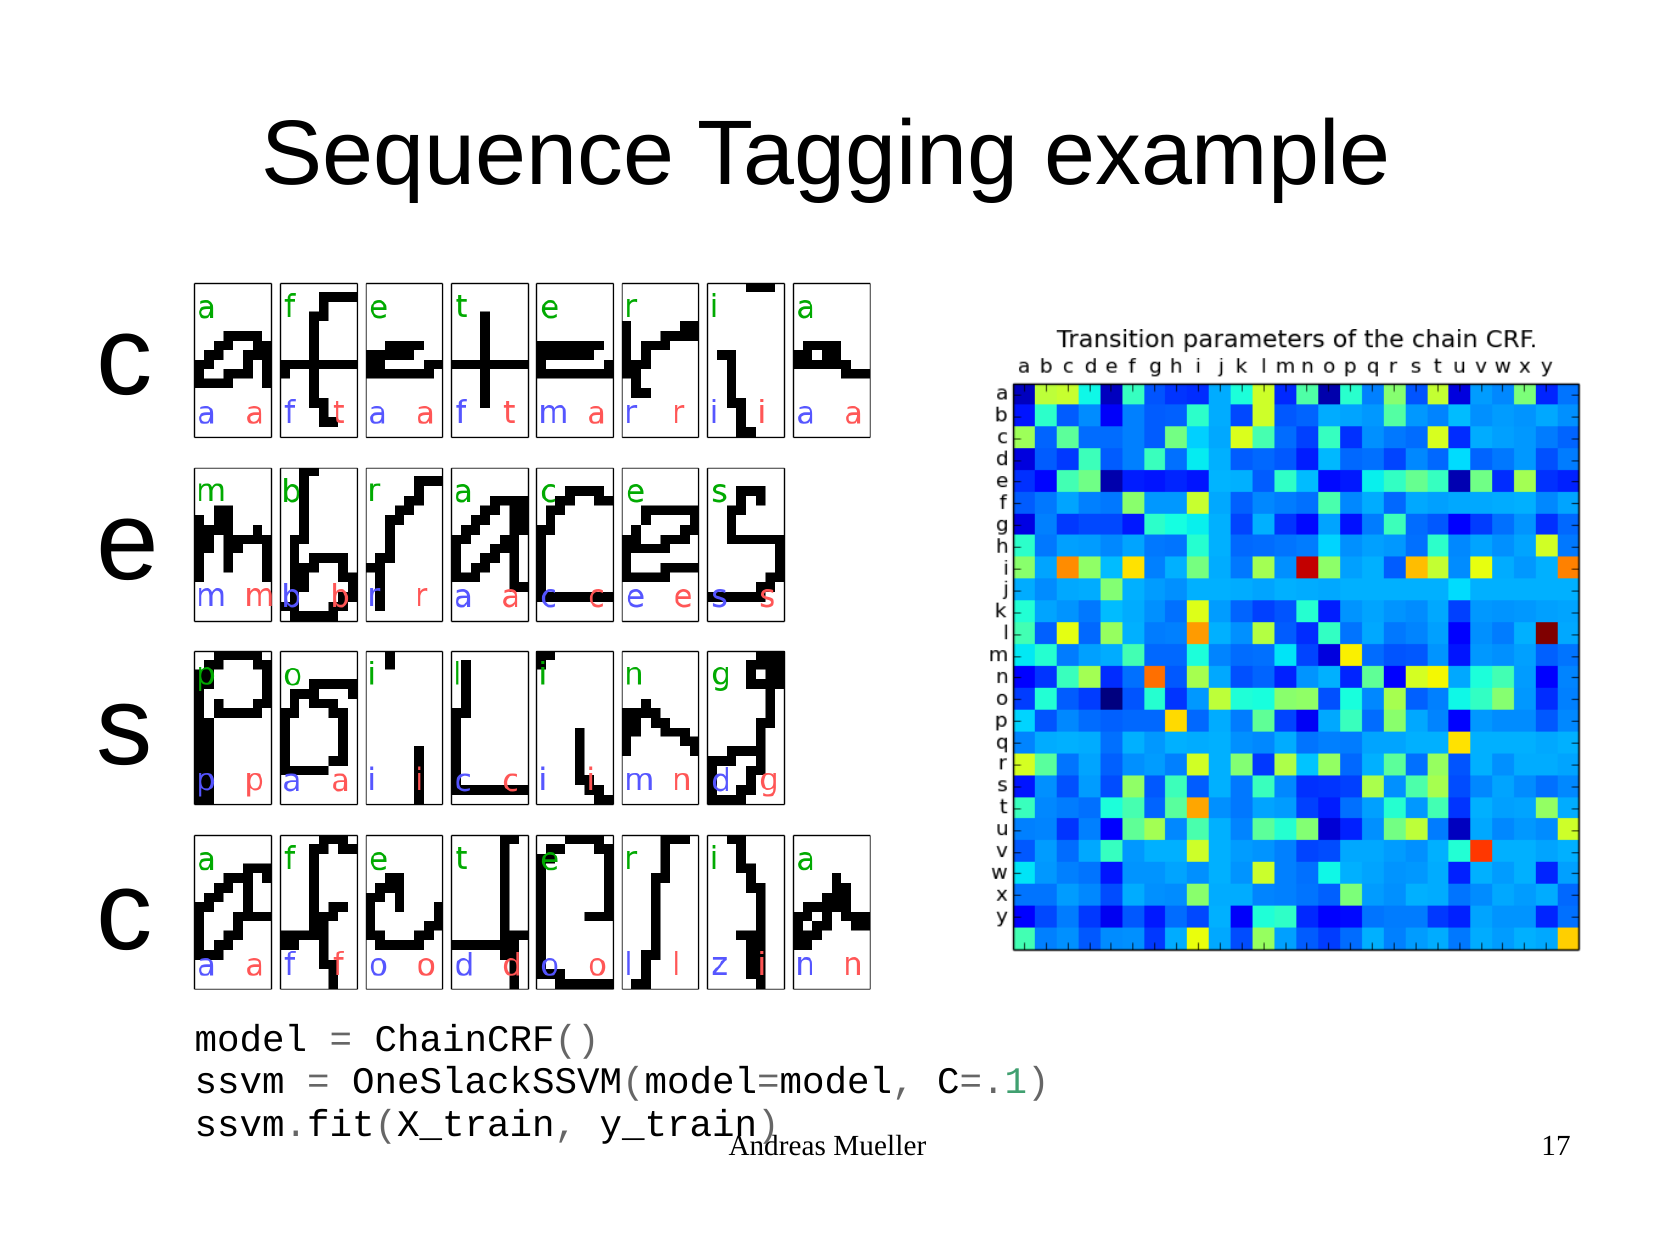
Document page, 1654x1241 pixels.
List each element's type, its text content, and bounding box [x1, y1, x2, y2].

text_box c [81, 285, 202, 426]
picture [990, 329, 1581, 952]
title Sequence Tagging example [82, 49, 1571, 257]
text_box s [81, 655, 202, 796]
text_box c [81, 840, 202, 981]
text_box model = ChainCRF() ssvm = OneSlackSSVM(model=model, C=.1) ssvm.fit(X_train, y_train) [194, 1020, 1654, 1192]
picture [193, 282, 871, 991]
text_box e [81, 470, 202, 611]
